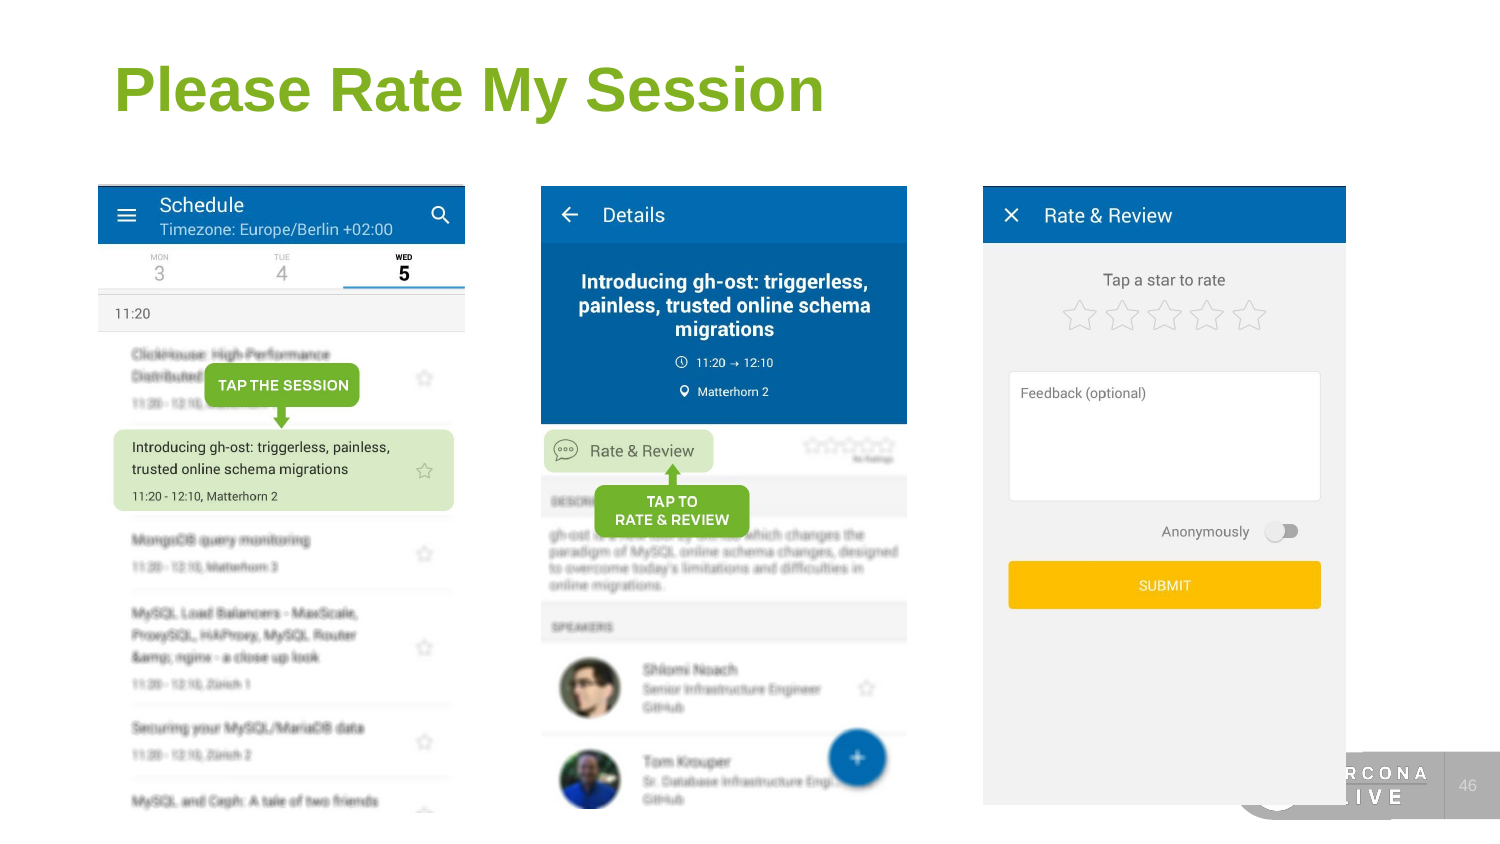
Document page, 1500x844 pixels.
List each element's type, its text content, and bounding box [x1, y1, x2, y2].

picture [541, 186, 907, 809]
picture [983, 186, 1427, 811]
picture [98, 186, 465, 813]
title Please Rate My Session [103, 6, 1397, 176]
